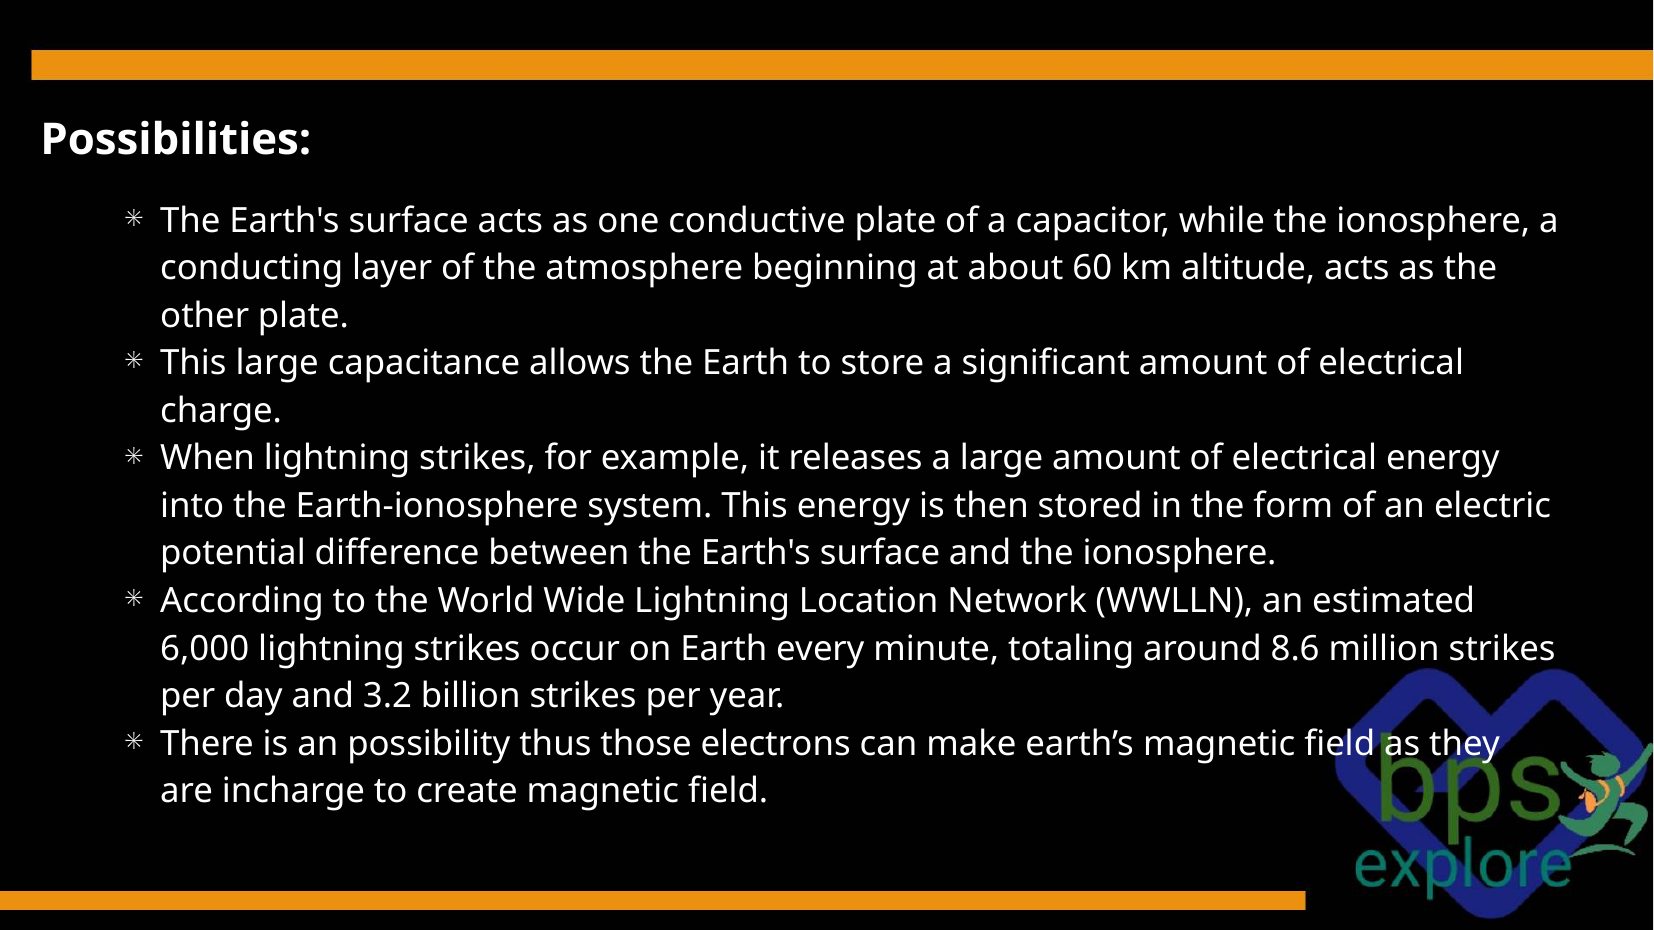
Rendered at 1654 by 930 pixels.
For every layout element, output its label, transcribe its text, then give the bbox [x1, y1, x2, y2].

text_box The Earth's surface acts as one conductive plate of a capacitor, while the ionosphere, a conducting layer of the atmosphere beginning at about 60 km altitude, acts as the other plate. This large capacitance allows the Earth to store a significant amount of electrical charge. When lightning strikes, for example, it releases a large amount of electrical energy into the Earth-ionosphere system. This energy is then stored in the form of an electric potential difference between the Earth's surface and the ionosphere. According to the World Wide Lightning Location Network (WWLLN), an estimated 6,000 lightning strikes occur on Earth every minute, totaling around 8.6 million strikes per day and 3.2 billion strikes per year. There is an possibility thus those electrons can make earth’s magnetic field as they are incharge to create magnetic field. [112, 187, 1576, 826]
text_box Possibilities: [25, 100, 439, 214]
picture [0, 0, 1654, 930]
